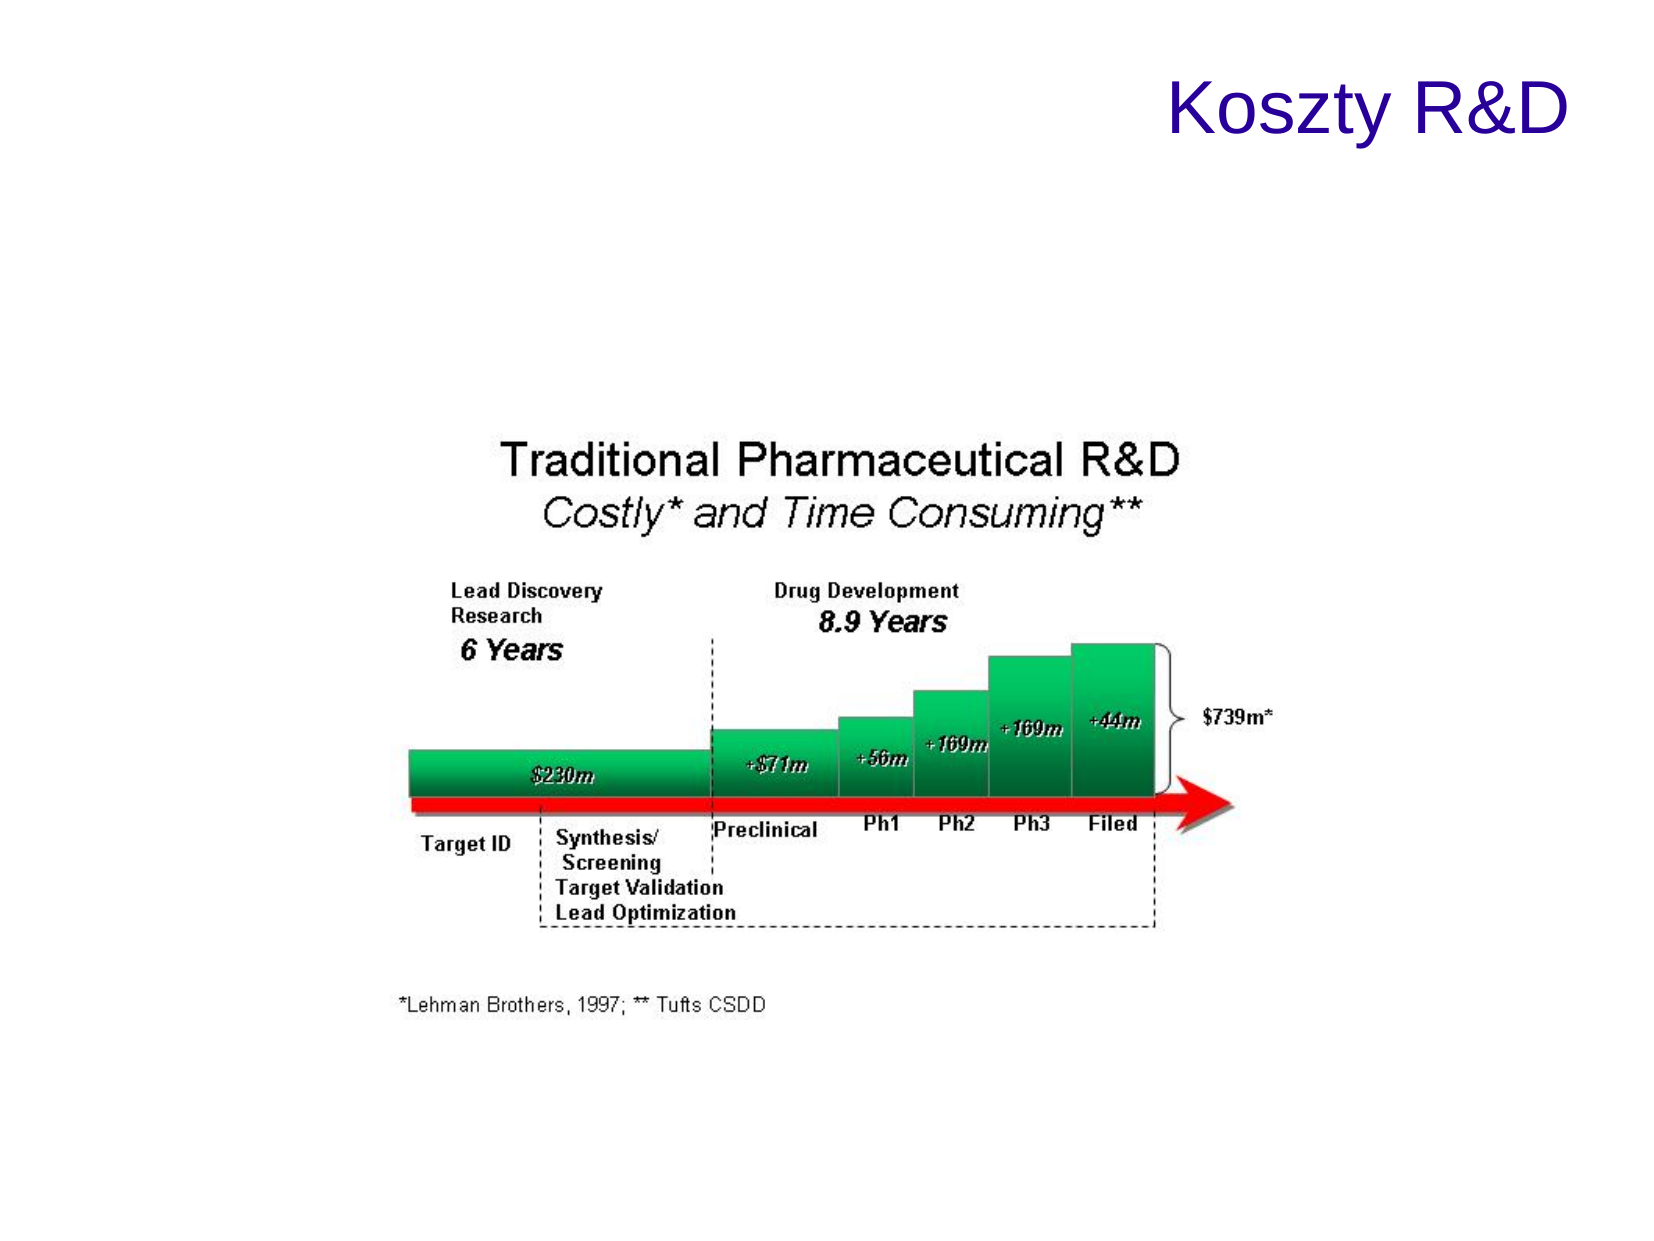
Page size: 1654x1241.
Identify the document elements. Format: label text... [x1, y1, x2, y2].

picture [390, 420, 1290, 1021]
title Koszty R&D [82, 49, 1571, 166]
